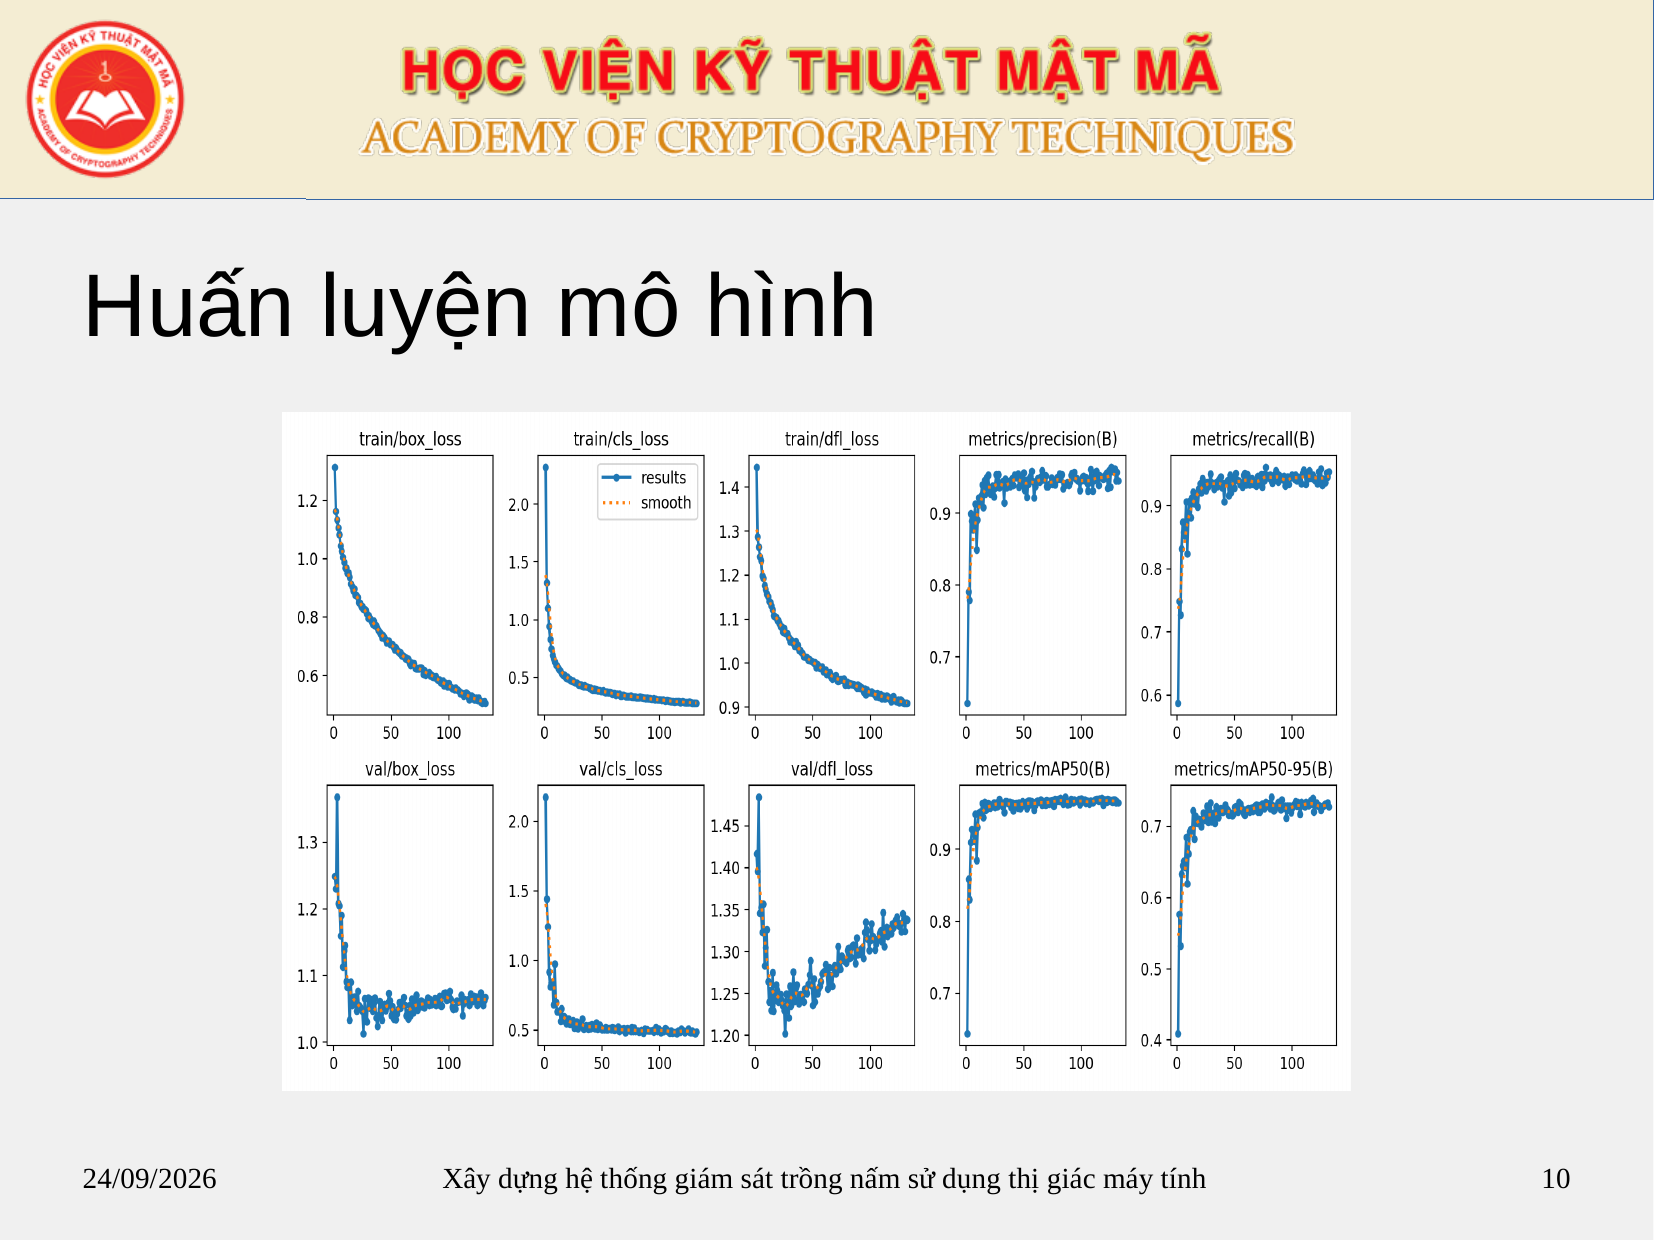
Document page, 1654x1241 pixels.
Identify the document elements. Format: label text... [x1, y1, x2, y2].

picture [358, 31, 1296, 165]
picture [282, 412, 1351, 1091]
picture [17, 11, 194, 188]
title Huấn luyện mô hình [82, 236, 1576, 375]
